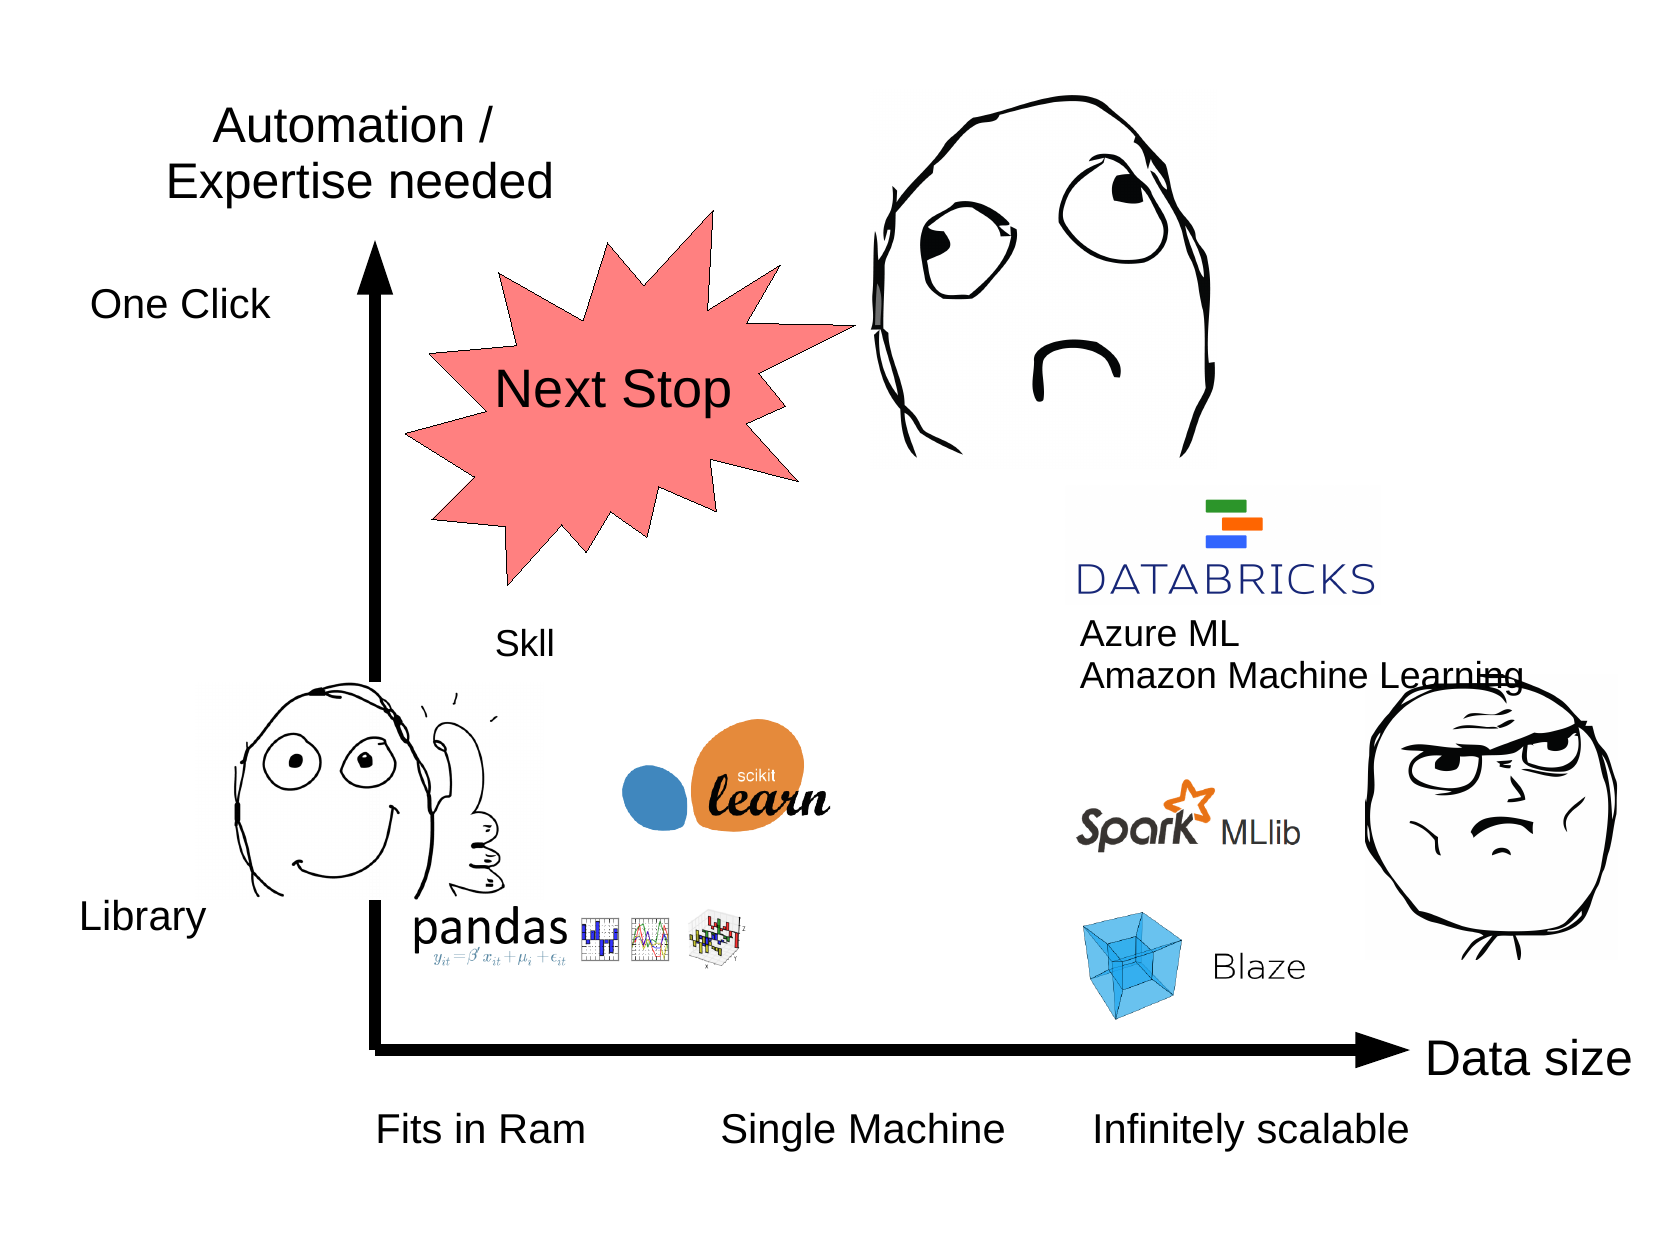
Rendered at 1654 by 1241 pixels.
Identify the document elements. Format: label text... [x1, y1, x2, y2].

text_box Library [63, 885, 244, 947]
picture [1065, 485, 1381, 604]
text_box [405, 413, 799, 586]
picture [195, 682, 766, 976]
text_box Azure ML Amazon Machine Learning [1065, 604, 1576, 788]
text_box Single Machine [705, 1098, 1051, 1161]
text_box Next Stop [480, 351, 751, 451]
text_box Fits in Ram [360, 1098, 705, 1161]
picture [1065, 788, 1338, 866]
text_box Data size [1410, 1023, 1653, 1095]
picture [870, 89, 1217, 469]
picture [1046, 674, 1618, 1036]
text_box Infinitely scalable [1077, 1098, 1426, 1164]
text_box Skll [480, 615, 571, 676]
picture [622, 719, 841, 856]
text_box One Click [75, 273, 286, 336]
text_box Automation / Expertise needed [105, 90, 616, 226]
text_box [429, 210, 856, 422]
